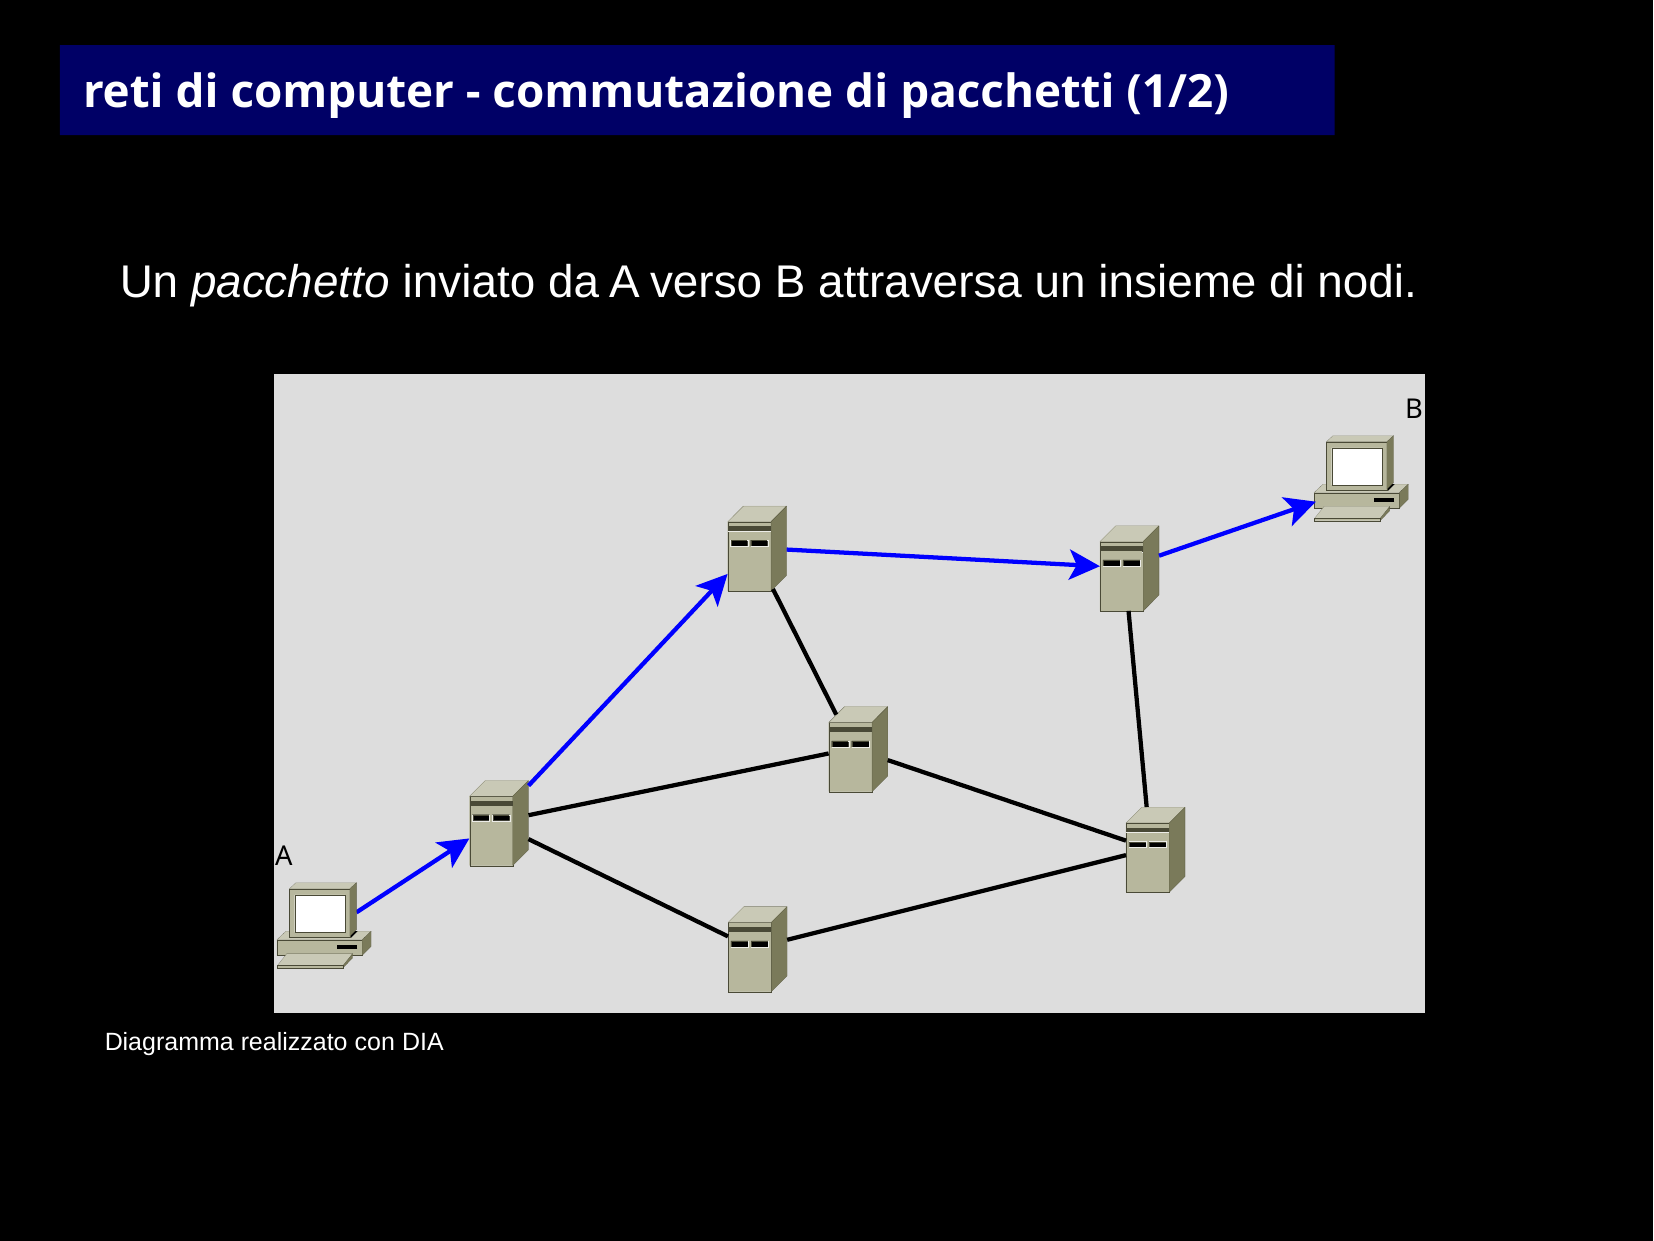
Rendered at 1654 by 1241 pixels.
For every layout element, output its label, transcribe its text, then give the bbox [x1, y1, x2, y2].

text_box Diagramma realizzato con DIA [90, 1020, 1653, 1087]
picture [274, 373, 1426, 1013]
text_box Un pacchetto inviato da A verso B attraversa un insieme di nodi. [105, 248, 1653, 315]
list reti di computer - commutazione di pacchetti (1/2) [59, 45, 1335, 136]
